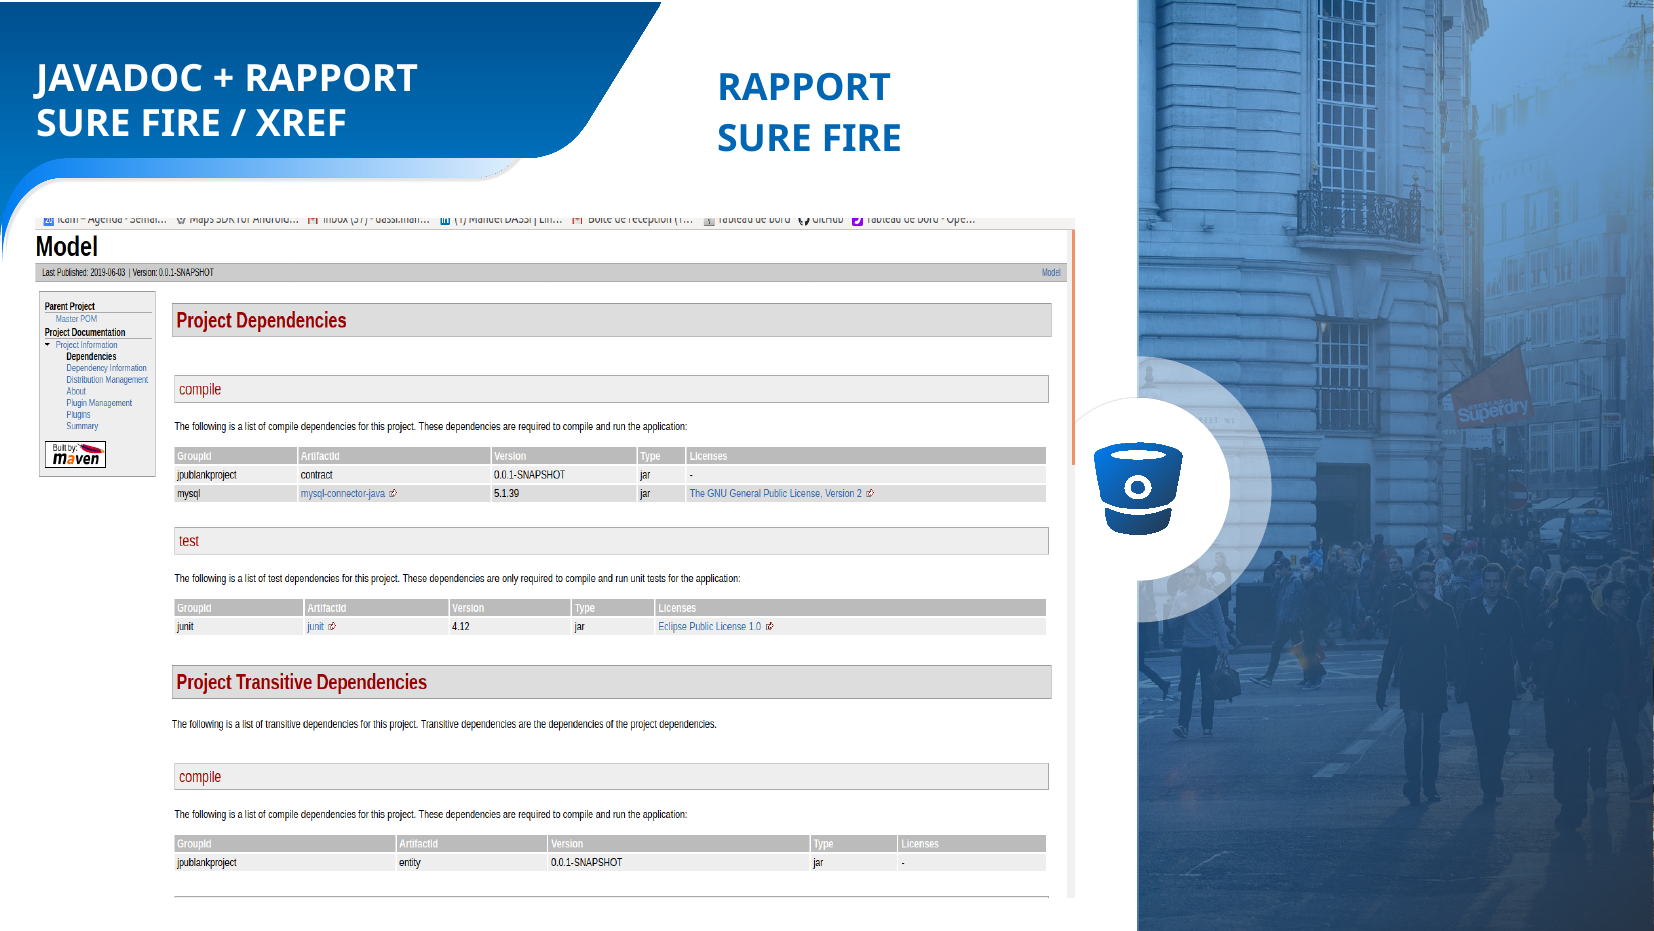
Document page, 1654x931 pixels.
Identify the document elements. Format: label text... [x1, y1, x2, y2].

text_box [1075, 0, 1654, 931]
text_box JAVADOC + RAPPORT SURE FIRE / XREF [21, 46, 434, 152]
picture [35, 218, 1075, 898]
text_box [0, 2, 662, 263]
text_box RAPPORT SURE FIRE [702, 53, 934, 176]
